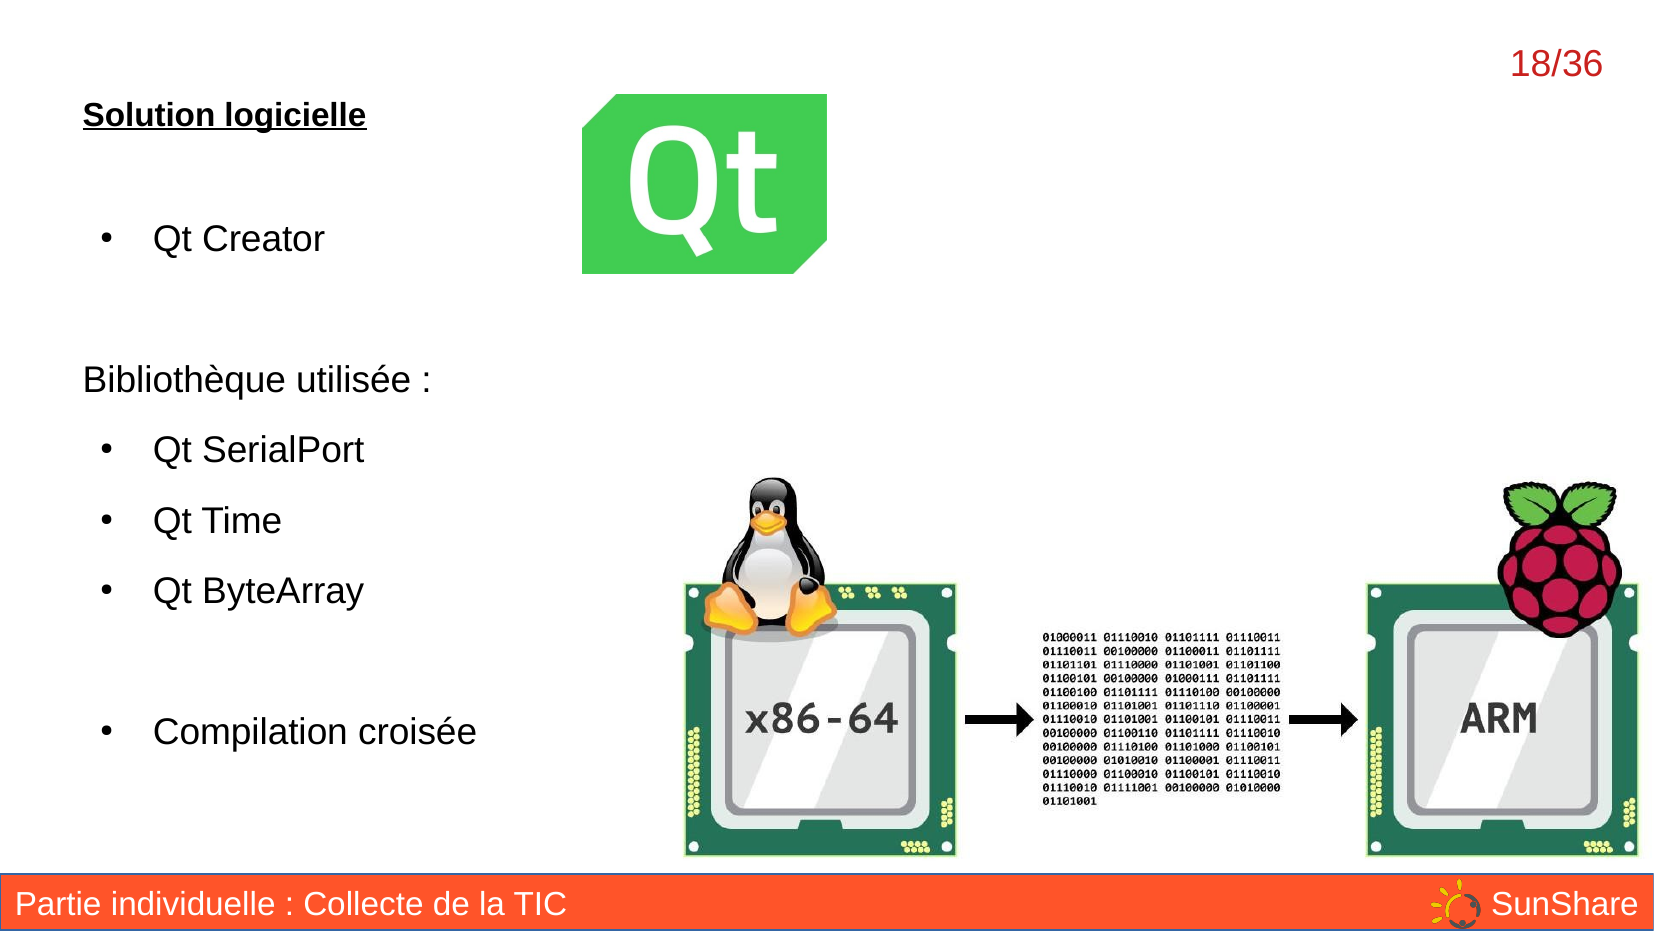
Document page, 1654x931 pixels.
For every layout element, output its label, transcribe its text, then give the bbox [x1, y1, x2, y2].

picture [582, 94, 827, 274]
title Solution logicielle [82, 37, 1571, 193]
picture [1429, 877, 1483, 931]
picture [669, 448, 1654, 863]
text_box Partie individuelle : Collecte de la TIC [0, 874, 650, 931]
list Qt Creator Bibliothèque utilisée : Qt SerialPort Qt Time Qt ByteArray Compilation croisée [82, 217, 809, 758]
